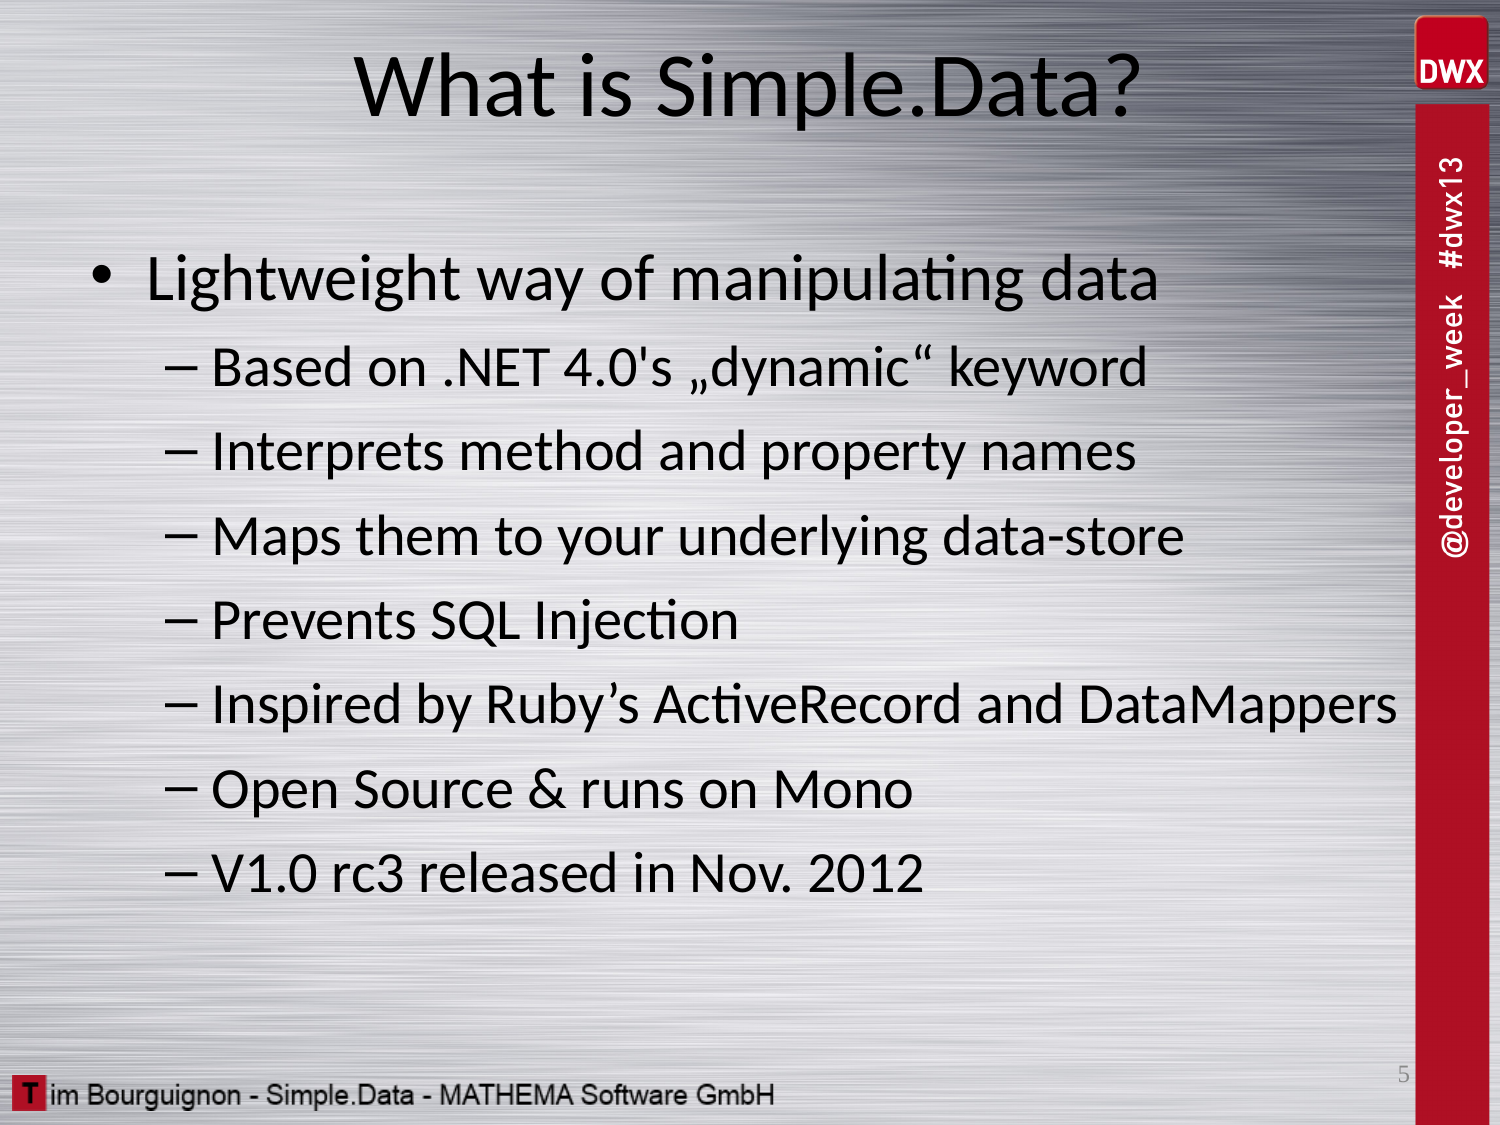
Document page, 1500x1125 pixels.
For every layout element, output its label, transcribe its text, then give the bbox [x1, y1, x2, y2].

title What is Simple.Data? [75, 0, 1426, 174]
picture [0, 0, 1500, 1125]
list Lightweight way of manipulating data Based on .NET 4.0's „dynamic“ keyword Interprets method and property names Maps them to your underlying data-store Prevents SQL Injection Inspired by Ruby’s ActiveRecord and DataMappers Open Source & runs on Mono V1.0 rc3 released in Nov. 2012 [75, 226, 1426, 969]
